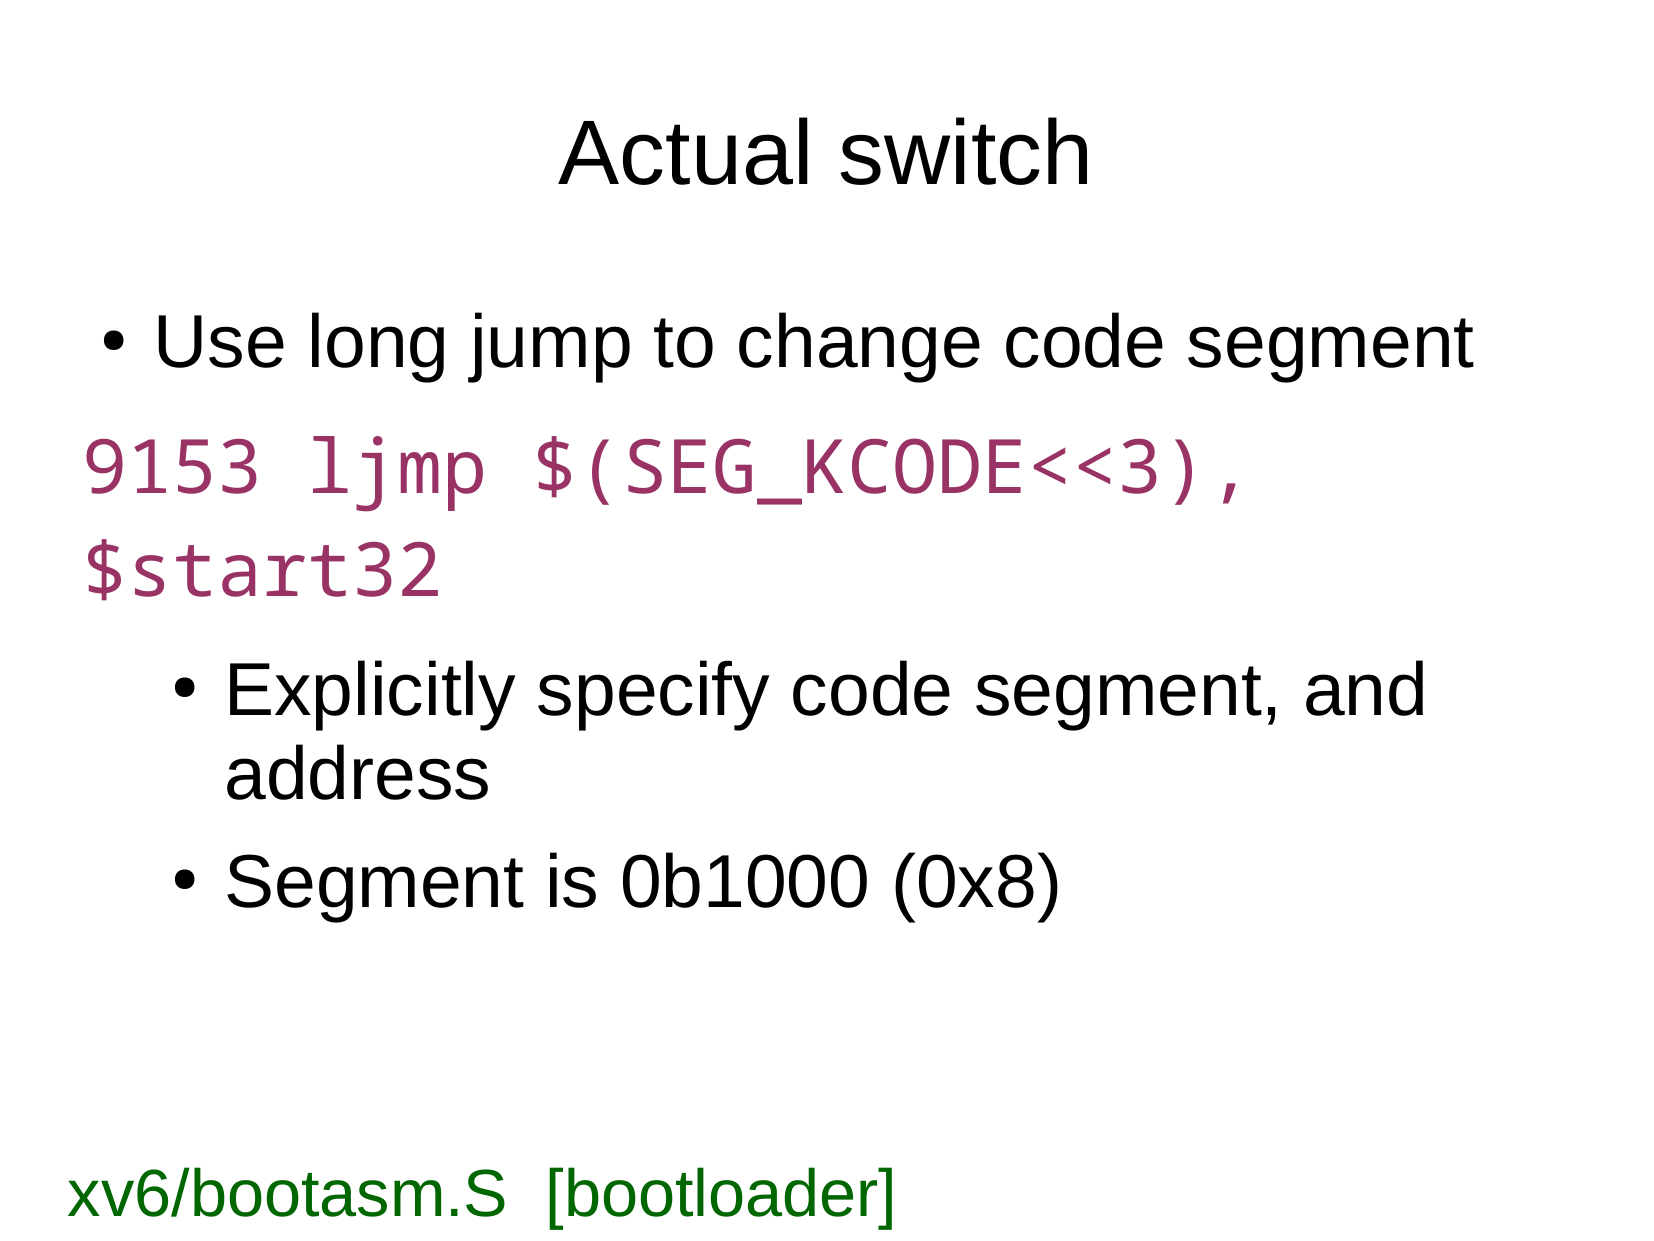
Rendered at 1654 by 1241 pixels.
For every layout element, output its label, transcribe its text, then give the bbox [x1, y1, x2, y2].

title Actual switch [82, 49, 1571, 257]
text_box xv6/bootasm.S [bootloader] [53, 1148, 938, 1238]
list Use long jump to change code segment 9153 ljmp $(SEG_KCODE<<3), $start32 Explicitly specify code segment, and address Segment is 0b1000 (0x8) [82, 300, 1571, 1163]
